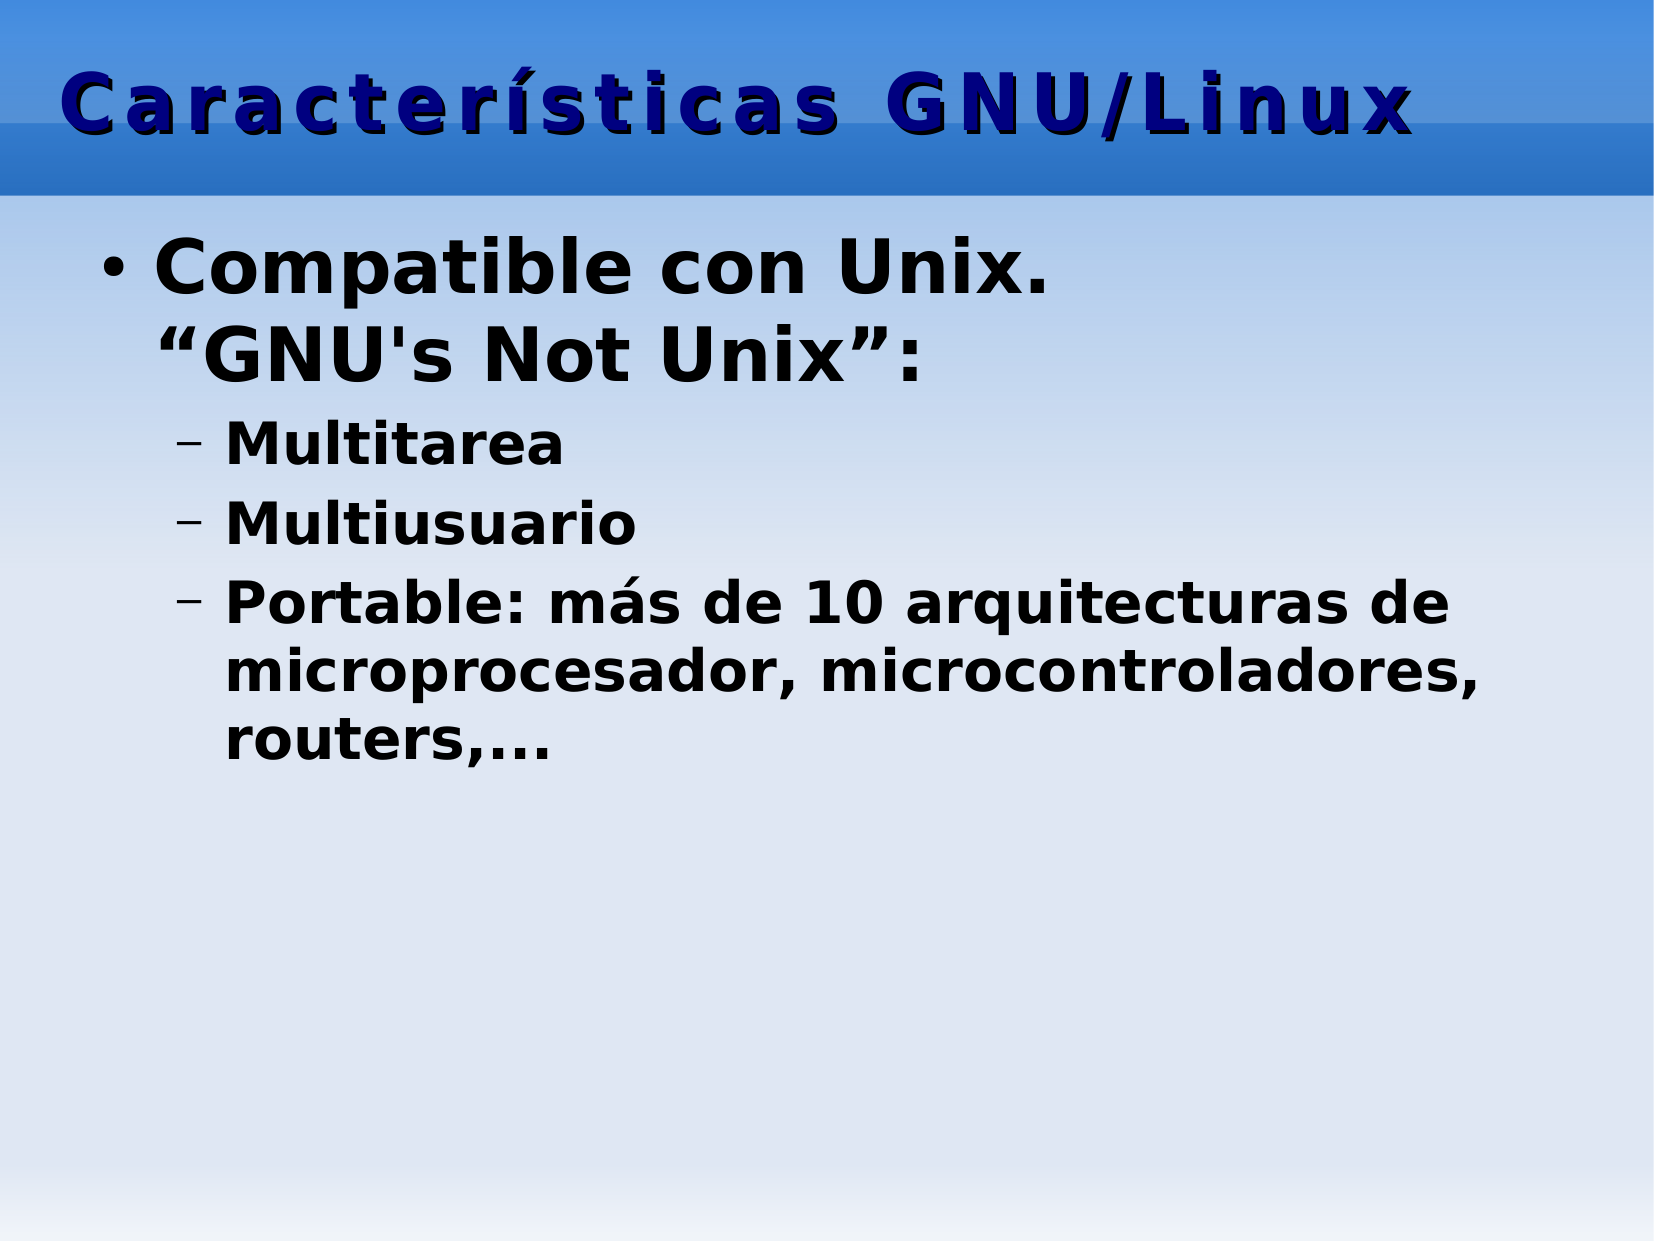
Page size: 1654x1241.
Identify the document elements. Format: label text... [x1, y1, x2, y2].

list Compatible con Unix. “GNU's Not Unix”: Multitarea Multiusuario Portable: más de 10 arquitecturas de microprocesador, microcontroladores, routers,... [82, 224, 1625, 1097]
picture [0, 0, 1654, 1241]
title Características GNU/Linux [59, 29, 1654, 178]
